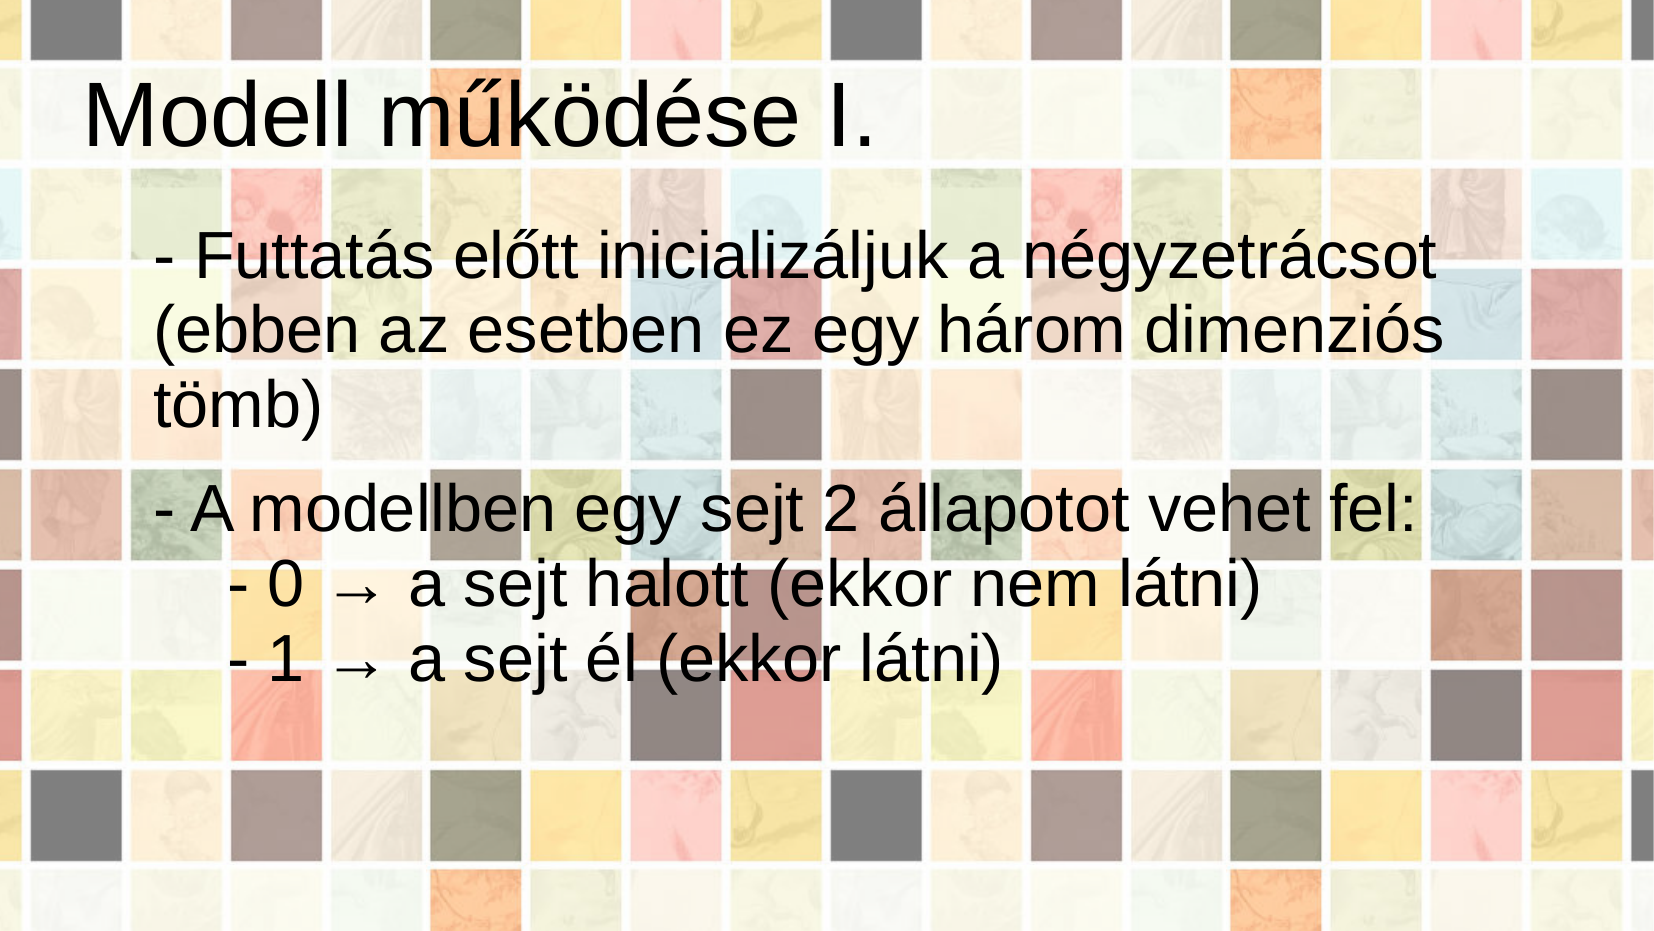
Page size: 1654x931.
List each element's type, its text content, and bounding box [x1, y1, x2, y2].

list - Futtatás előtt inicializáljuk a négyzetrácsot (ebben az esetben ez egy három dimenziós tömb) - A modellben egy sejt 2 állapotot vehet fel: - 0 → a sejt halott (ekkor nem látni) - 1 → a sejt él (ekkor látni) [82, 217, 1571, 758]
title Modell működése I. [82, 37, 1571, 193]
